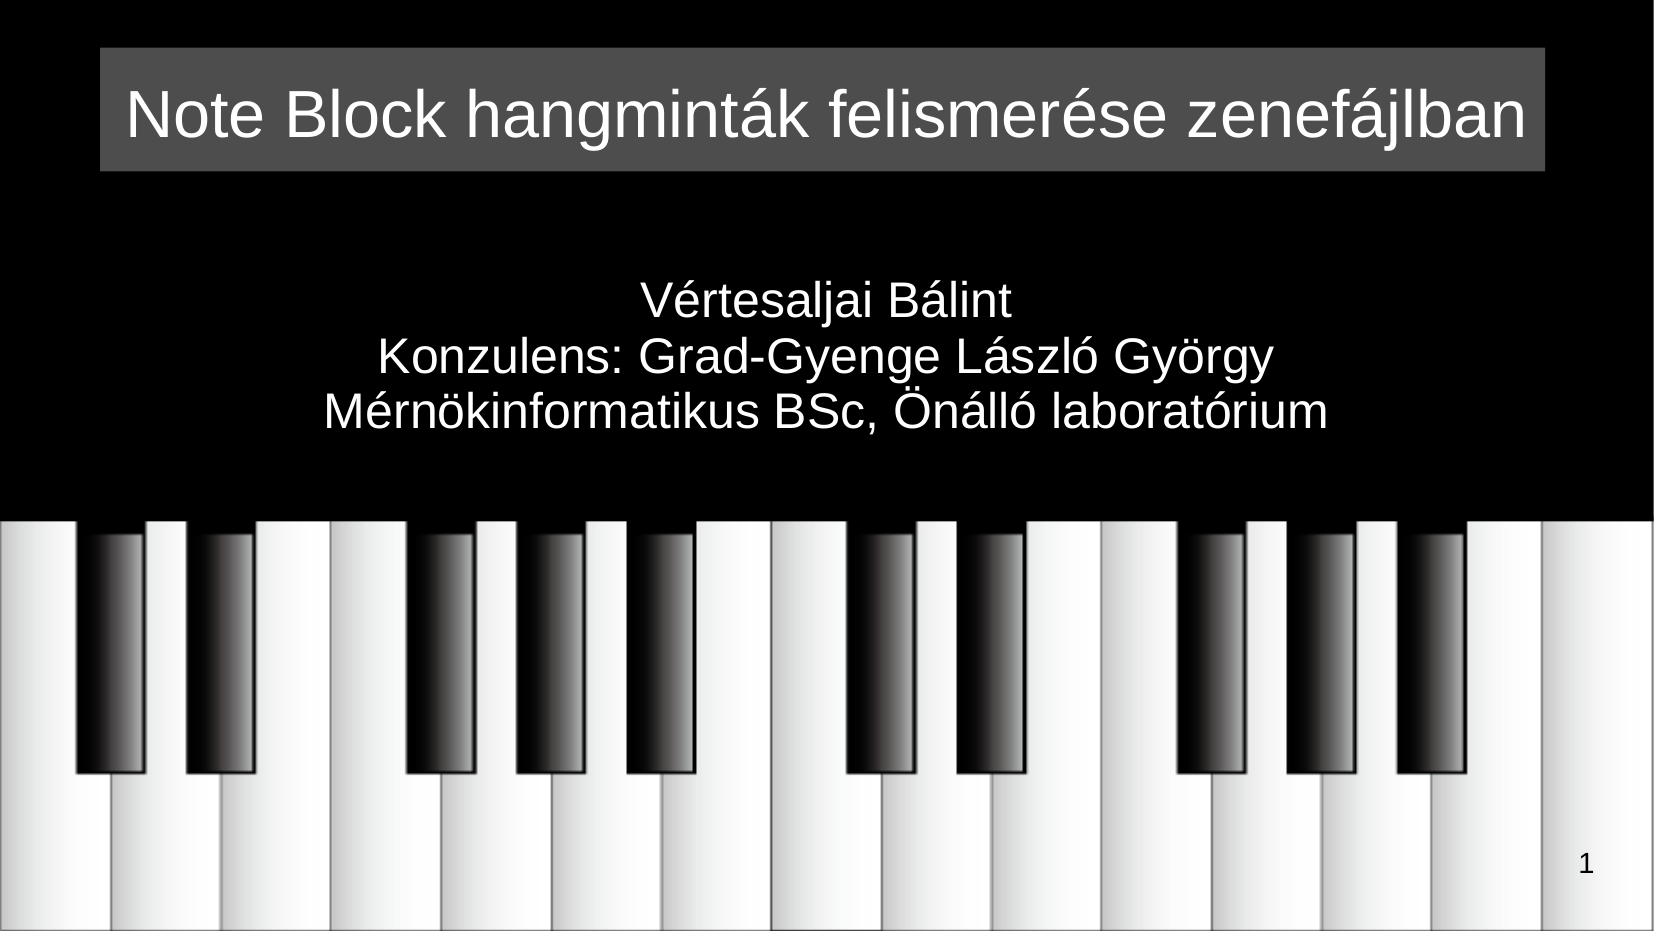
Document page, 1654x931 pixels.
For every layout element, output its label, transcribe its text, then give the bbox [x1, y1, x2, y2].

title Note Block hangminták felismerése zenefájlban [82, 37, 1571, 193]
picture [0, 522, 1654, 931]
subtitle Vértesaljai Bálint Konzulens: Grad-Gyenge László György Mérnökinformatikus BSc, Önálló laboratórium [82, 217, 1571, 494]
